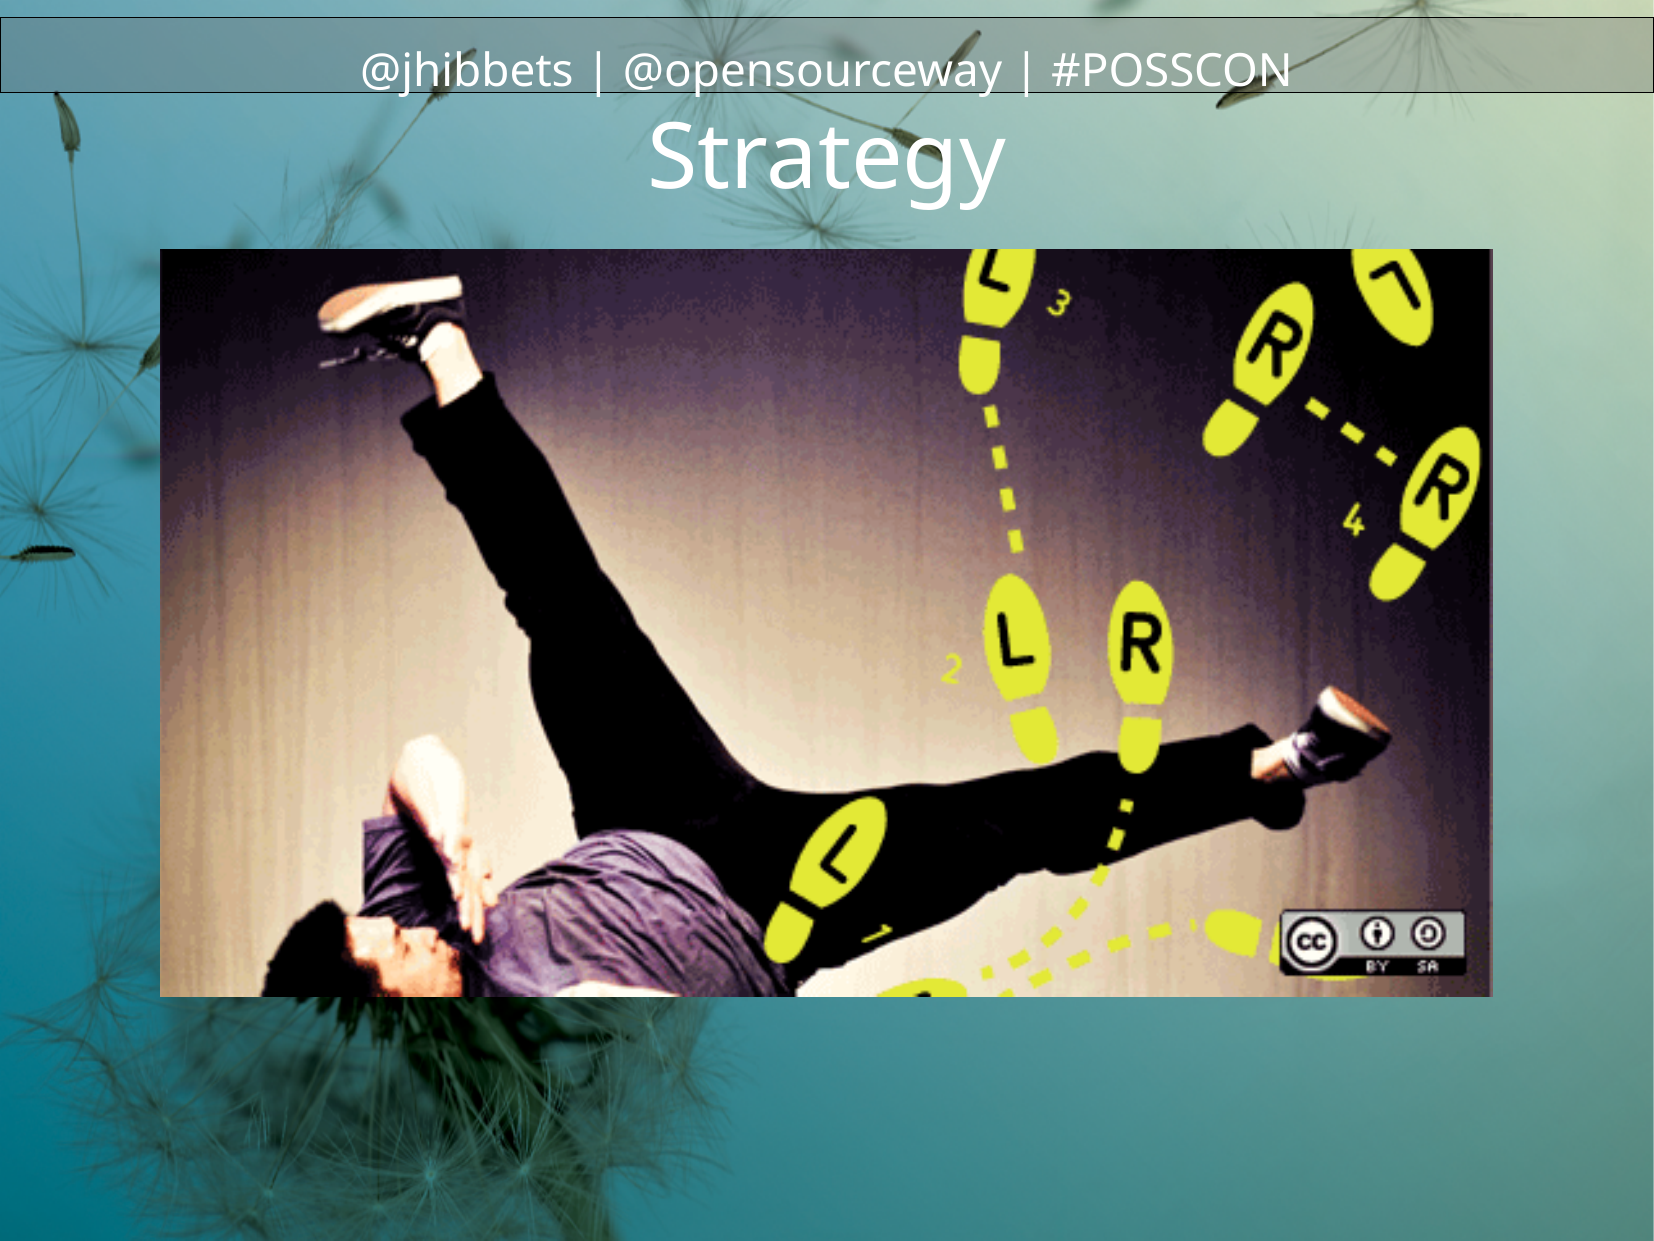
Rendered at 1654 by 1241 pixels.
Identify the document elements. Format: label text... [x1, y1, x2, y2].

picture [0, 93, 1654, 1241]
picture [0, 0, 1654, 17]
title Strategy [82, 49, 1571, 257]
